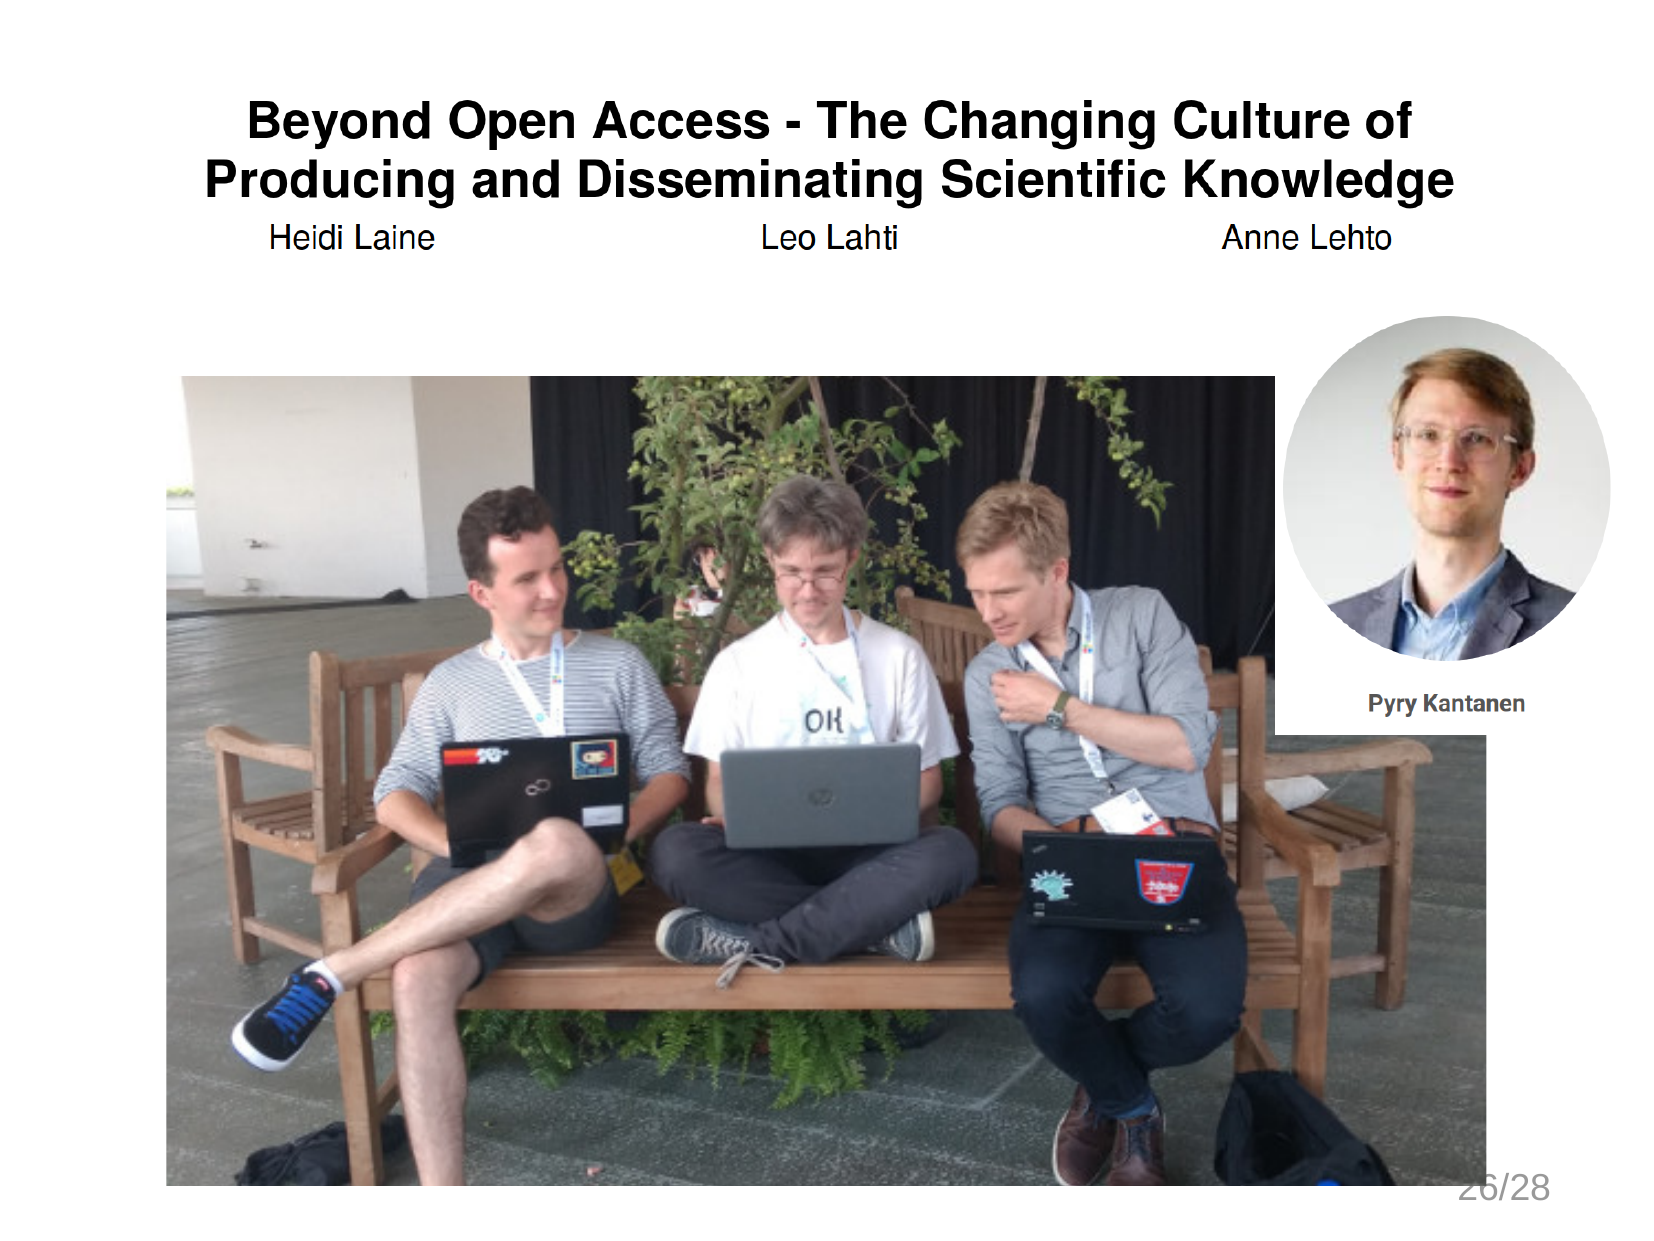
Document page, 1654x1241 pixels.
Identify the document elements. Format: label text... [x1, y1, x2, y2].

picture [159, 54, 1505, 254]
text_box <number>/28 [1442, 1158, 1654, 1230]
picture [166, 300, 1650, 1186]
